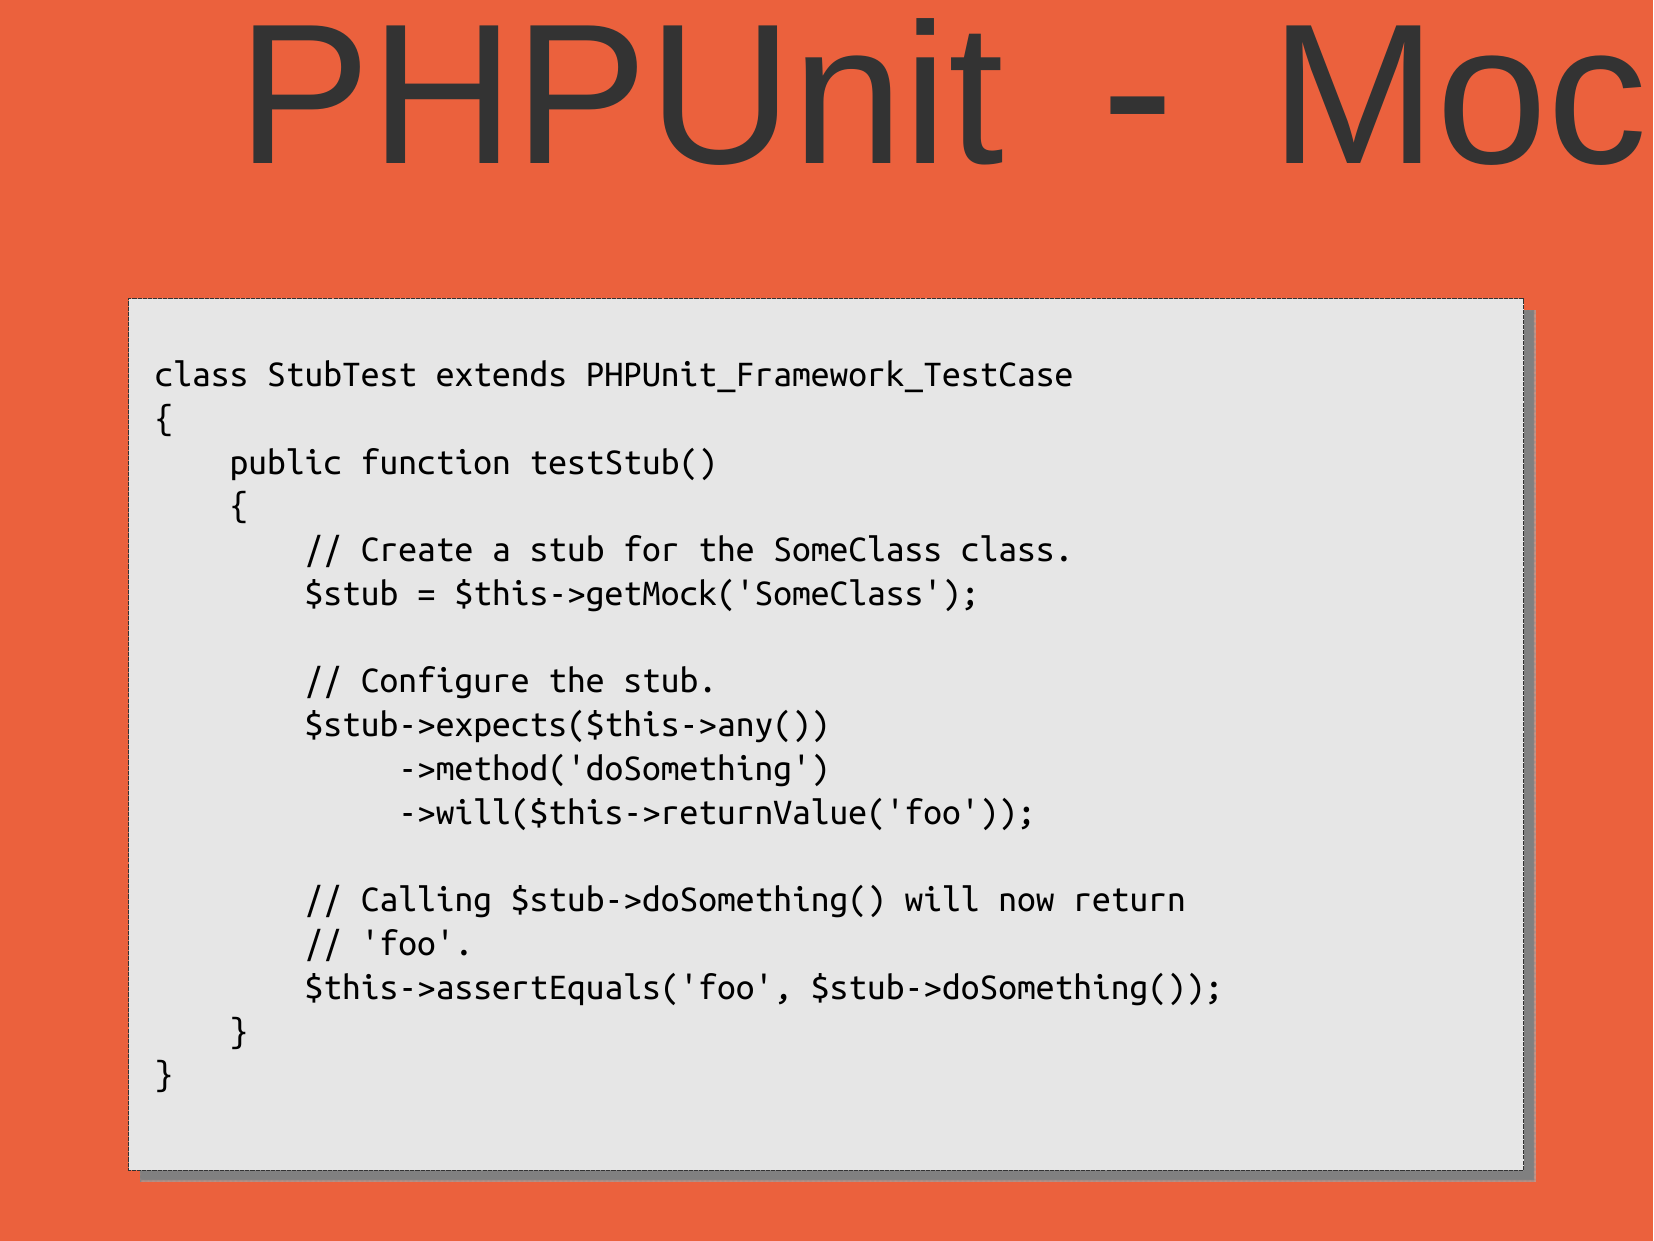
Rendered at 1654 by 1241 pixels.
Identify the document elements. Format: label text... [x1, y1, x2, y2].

text_box class StubTest extends PHPUnit_Framework_TestCase { public function testStub() { // Create a stub for the SomeClass class. $stub = $this->getMock('SomeClass'); // Configure the stub. $stub->expects($this->any()) ->method('doSomething') ->will($this->returnValue('foo')); // Calling $stub->doSomething() will now return // 'foo'. $this->assertEquals('foo', $stub->doSomething()); } } [139, 348, 1520, 1101]
text_box PHPUnit - Mock'lama [222, 16, 1431, 276]
text_box [128, 298, 1524, 1171]
